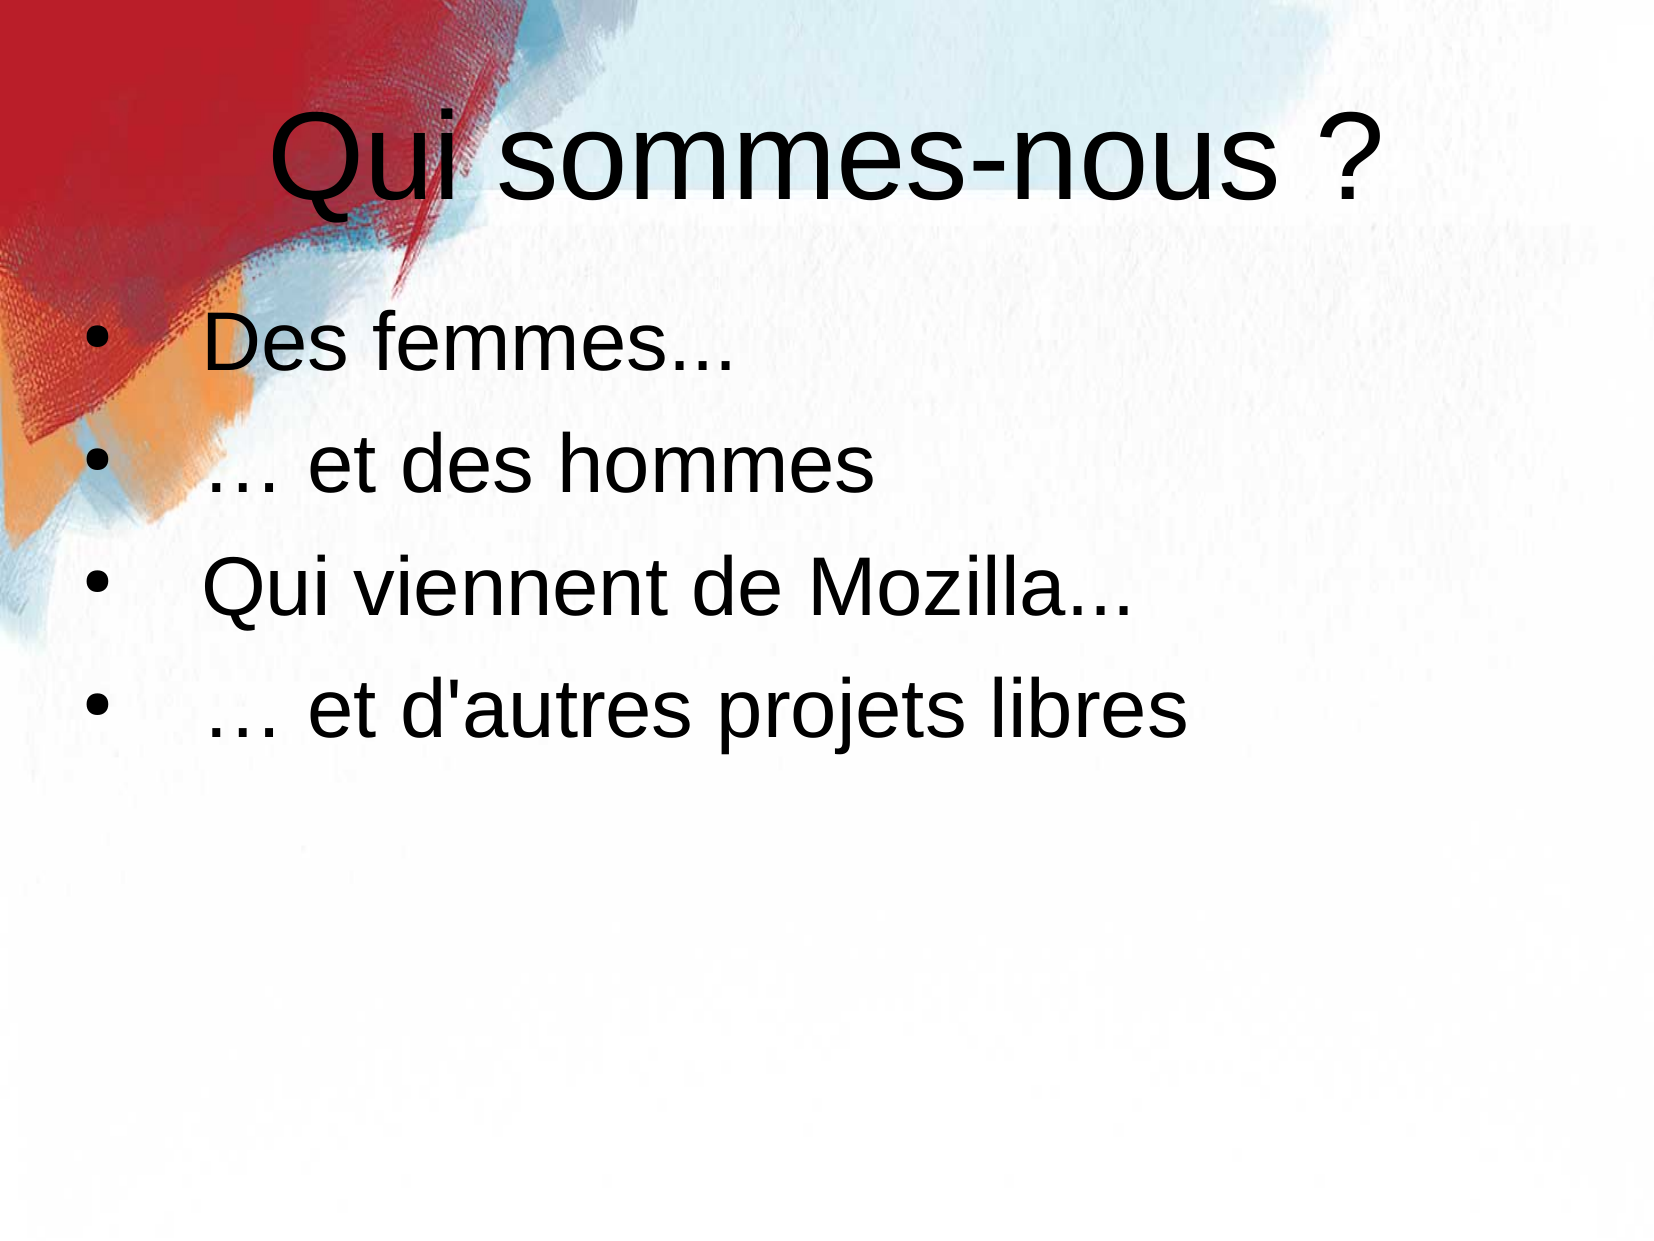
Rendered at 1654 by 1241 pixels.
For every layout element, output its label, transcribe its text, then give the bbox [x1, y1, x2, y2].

title Qui sommes-nous ? [82, 49, 1571, 257]
list Des femmes... … et des hommes Qui viennent de Mozilla... … et d'autres projets libres [82, 290, 1571, 1010]
picture [0, 0, 1654, 1241]
